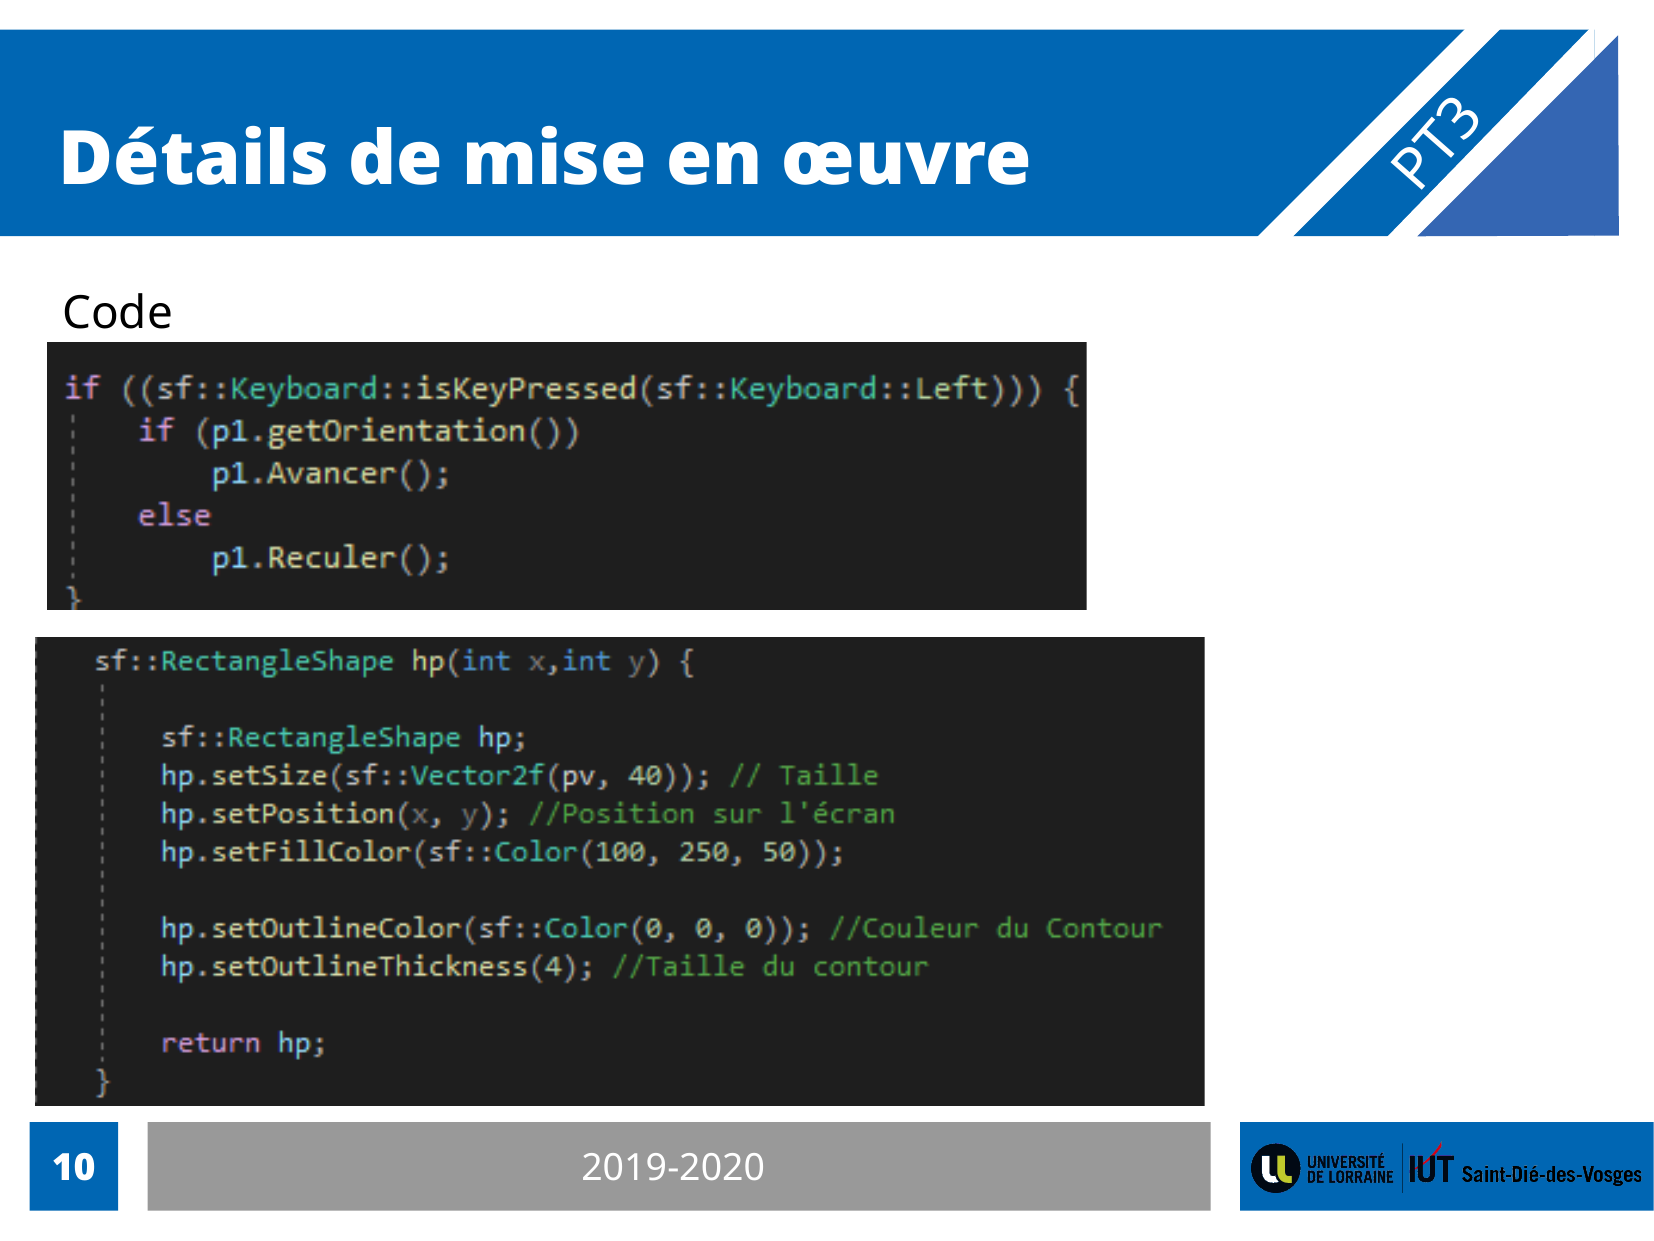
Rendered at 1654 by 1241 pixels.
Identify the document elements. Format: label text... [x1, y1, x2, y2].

picture [35, 637, 1205, 1106]
title Détails de mise en œuvre [59, 59, 1595, 207]
text_box Code [47, 271, 839, 342]
picture [1251, 1141, 1642, 1193]
picture [47, 342, 1087, 610]
